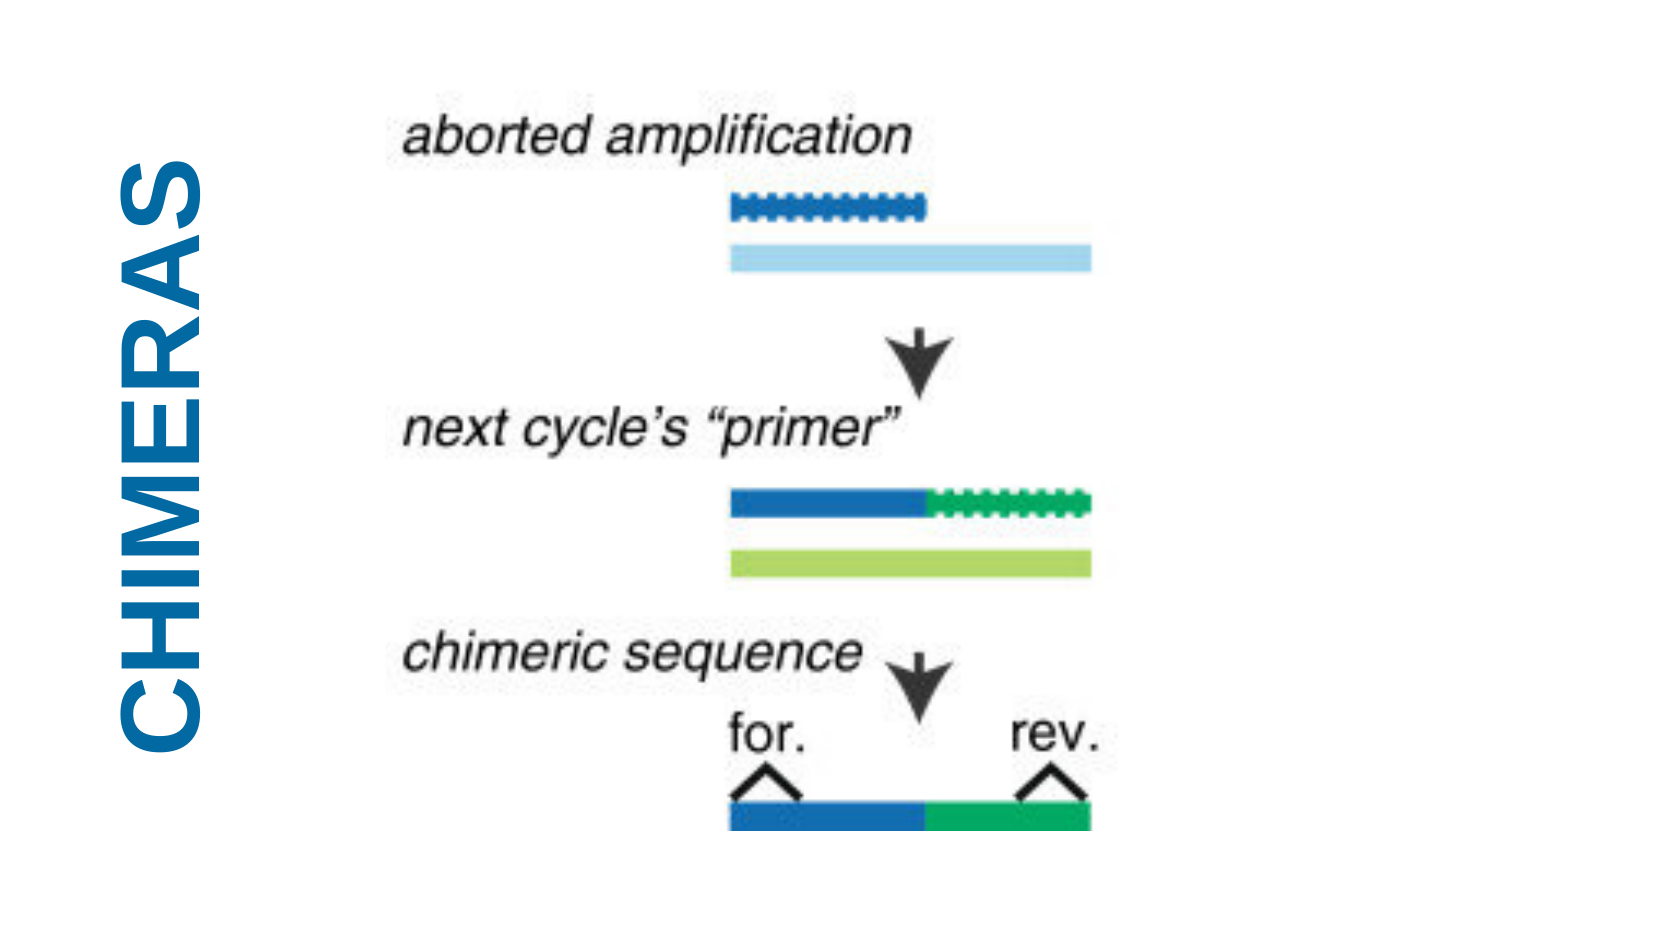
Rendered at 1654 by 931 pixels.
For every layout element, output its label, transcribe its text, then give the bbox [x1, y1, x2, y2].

text_box CHIMERAS [90, 60, 241, 856]
picture [385, 60, 1181, 831]
